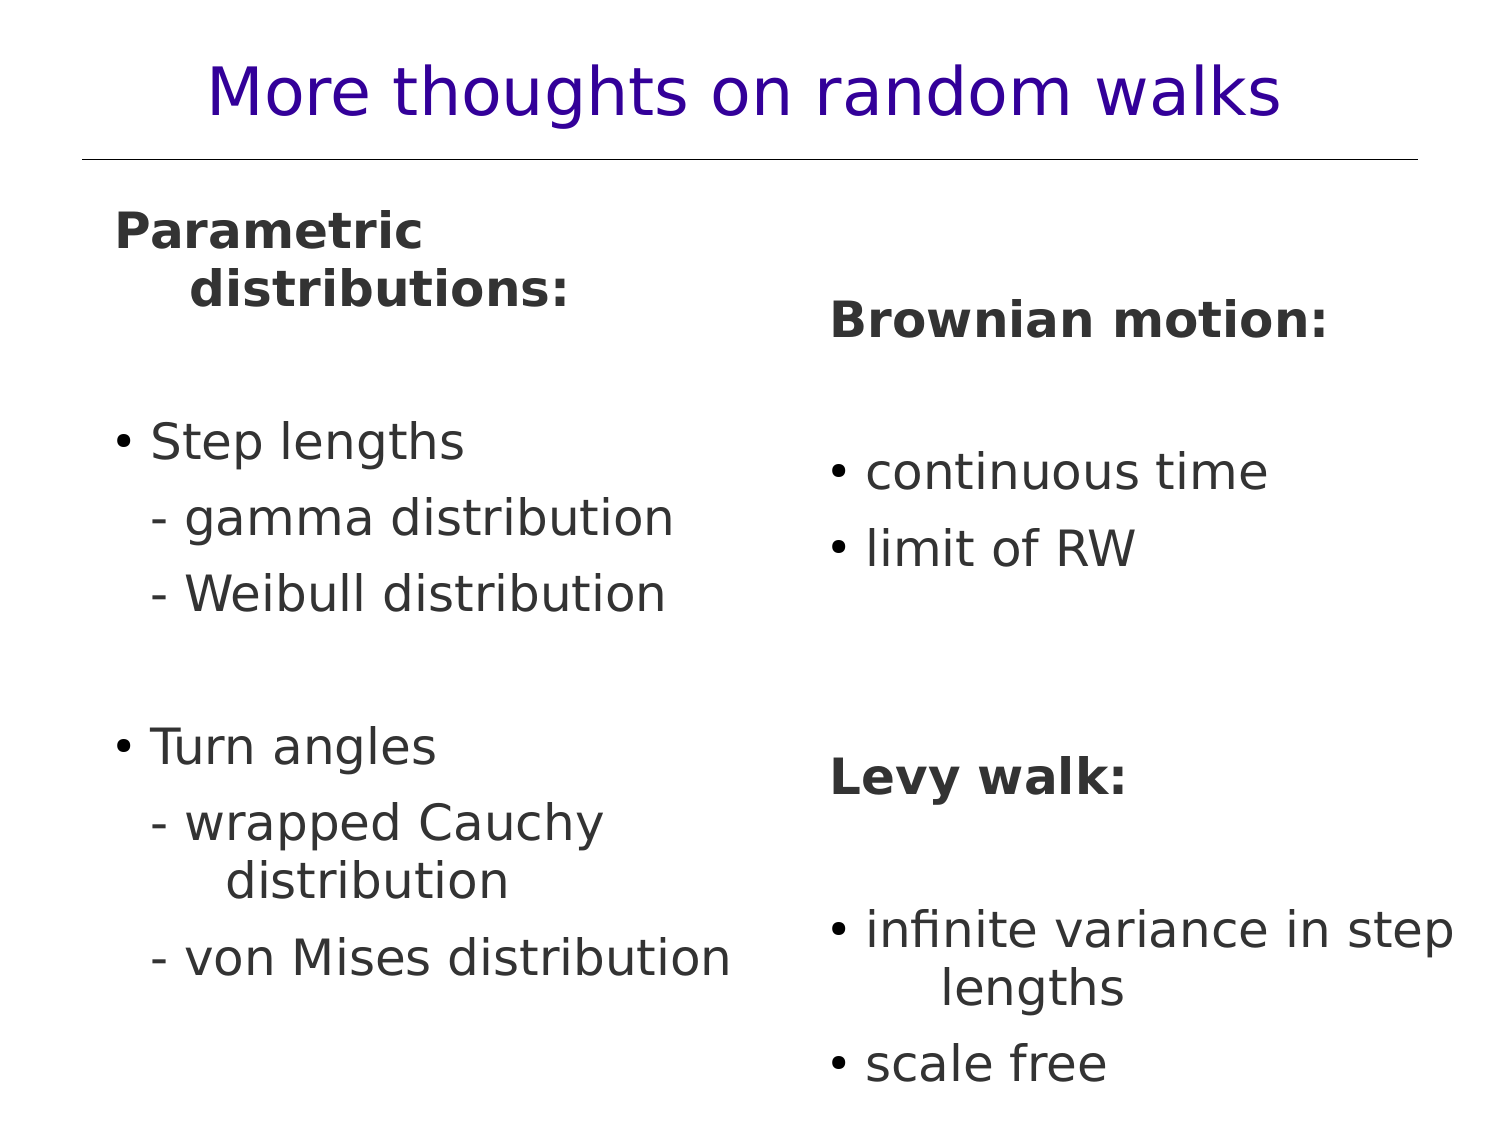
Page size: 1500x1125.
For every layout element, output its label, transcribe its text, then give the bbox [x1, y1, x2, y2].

text_box Parametric distributions: Step lengths - gamma distribution - Weibull distribution Turn angles - wrapped Cauchy distribution - von Mises distribution [100, 194, 815, 995]
title More thoughts on random walks [206, 42, 1294, 142]
text_box Brownian motion: continuous time limit of RW Levy walk: infinite variance in step lengths scale free [814, 283, 1500, 1101]
